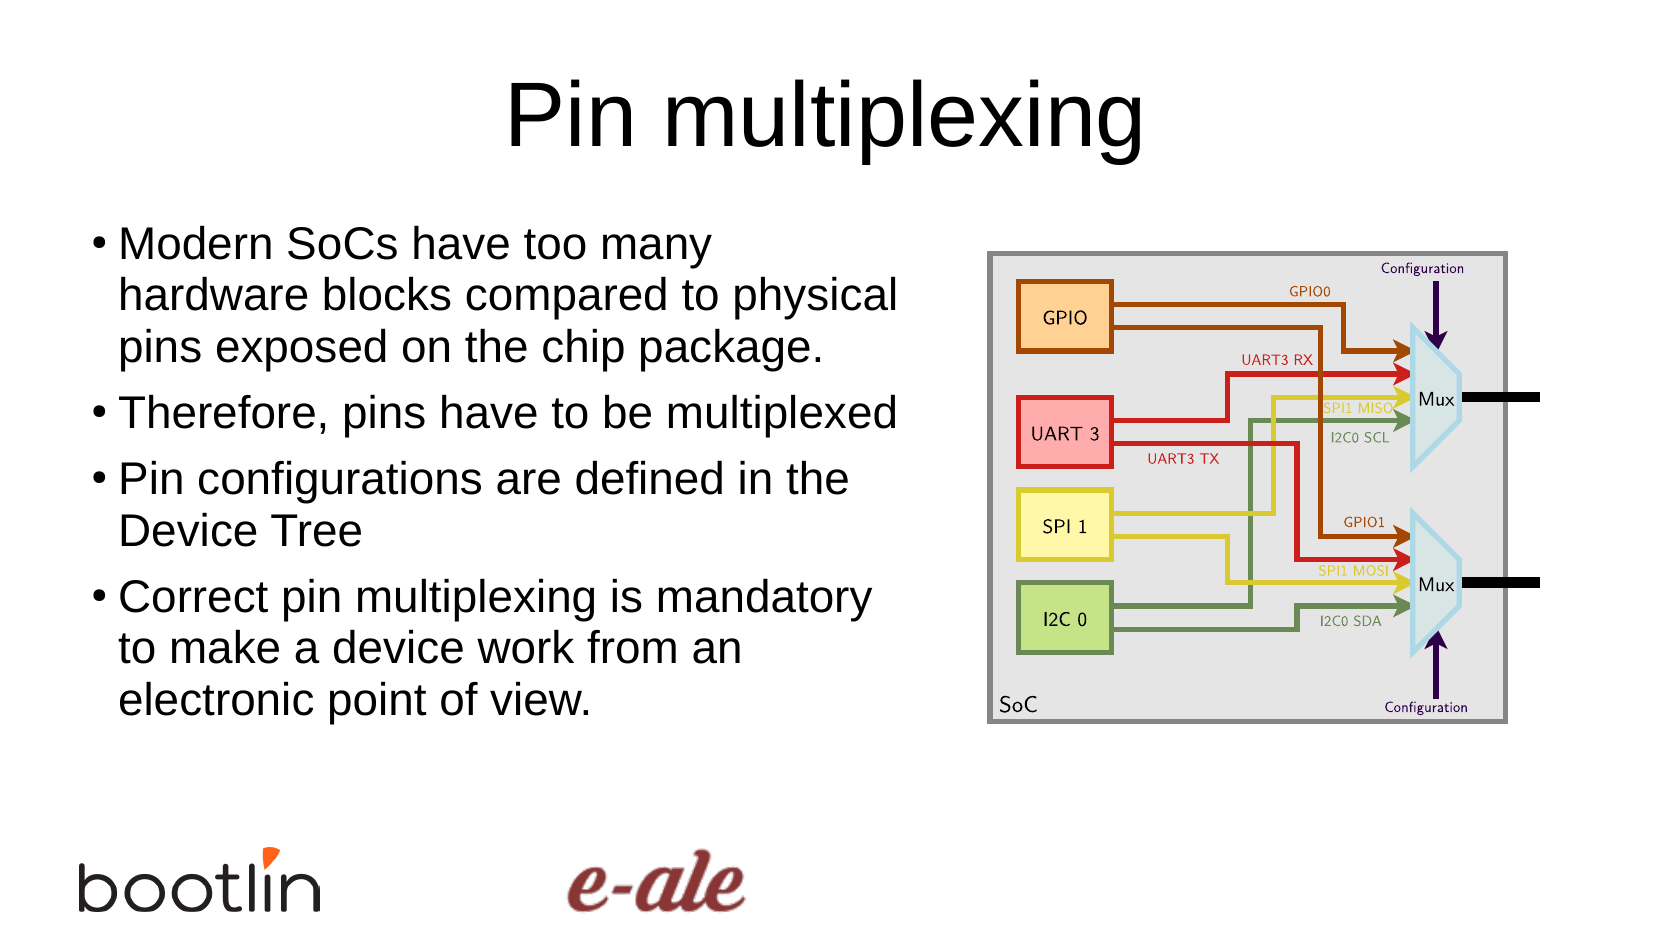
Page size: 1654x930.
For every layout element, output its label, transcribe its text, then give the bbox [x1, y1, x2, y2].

list Modern SoCs have too many hardware blocks compared to physical pins exposed on the chip package. Therefore, pins have to be multiplexed Pin configurations are defined in the Device Tree Correct pin multiplexing is mandatory to make a device work from an electronic point of view. [82, 217, 916, 811]
text_box [990, 253, 1506, 722]
title Pin multiplexing [82, 37, 1571, 193]
picture [565, 847, 749, 915]
picture [79, 847, 320, 912]
